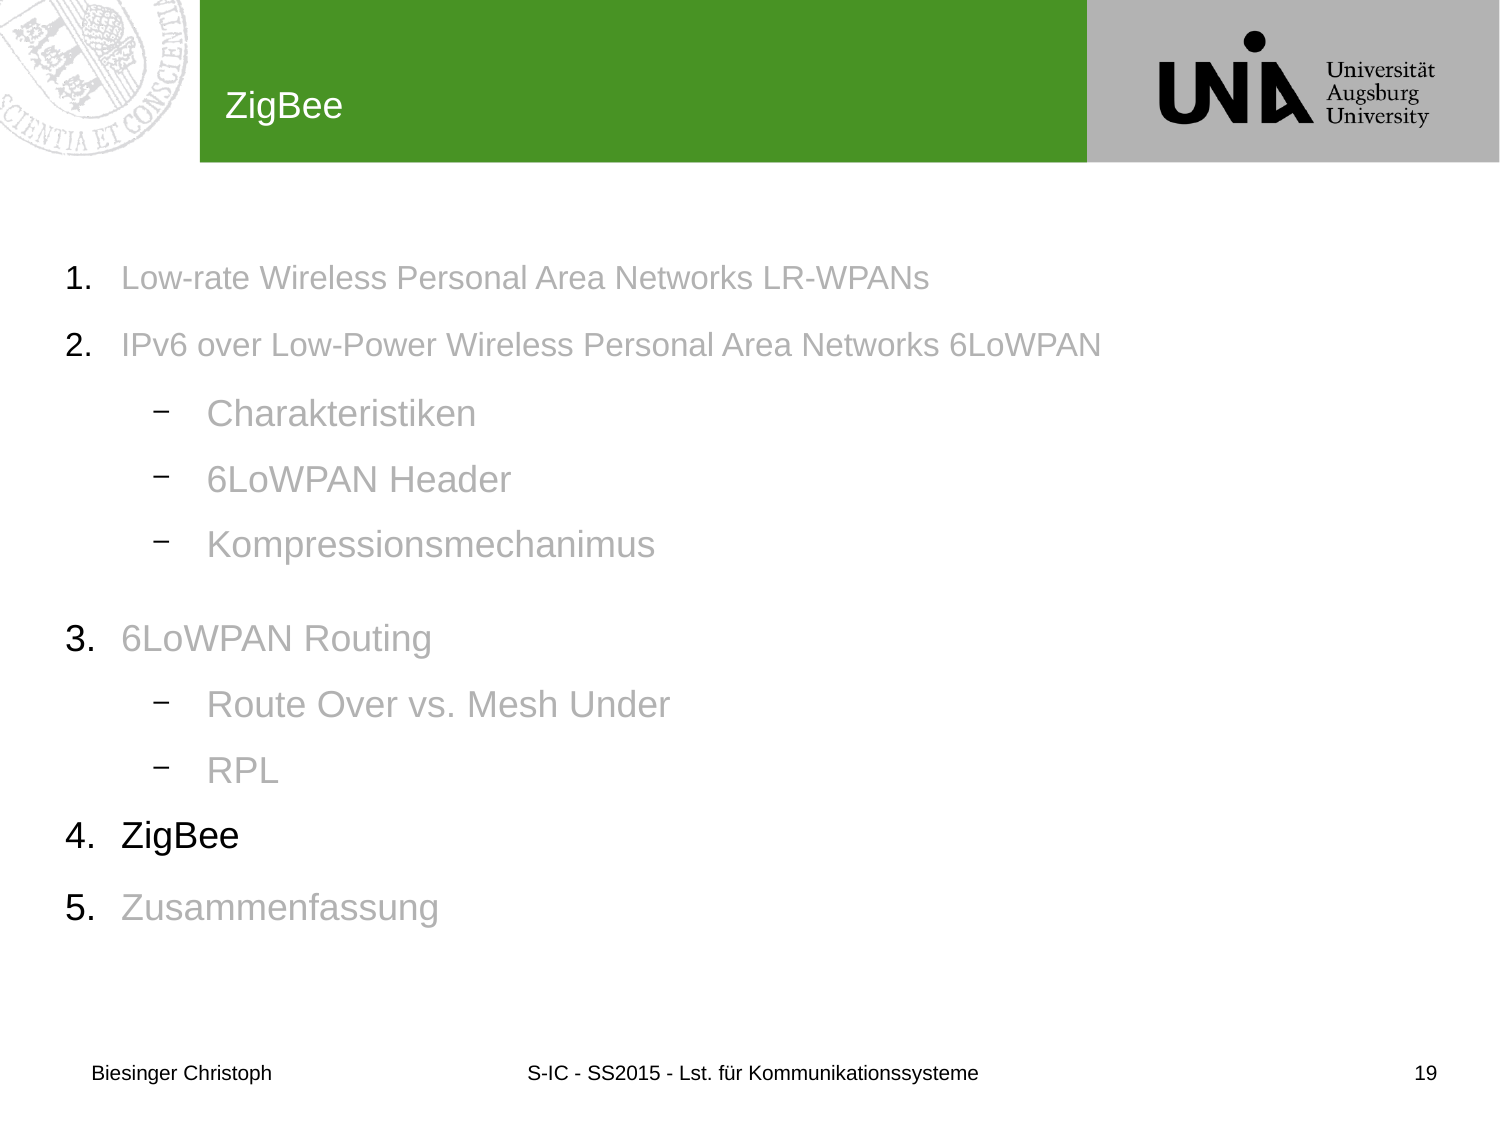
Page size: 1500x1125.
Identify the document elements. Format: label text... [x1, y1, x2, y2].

title ZigBee [225, 50, 1088, 163]
footer S-IC - SS2015 - Lst. für Kommunikationssysteme [512, 1035, 1123, 1110]
slide_number <Nummer> [1175, 1035, 1452, 1110]
picture [1122, 12, 1488, 271]
list Low-rate Wireless Personal Area Networks LR-WPANs IPv6 over Low-Power Wireless Personal Area Networks 6LoWPAN Charakteristiken 6LoWPAN Header Kompressionsmechanimus 6LoWPAN Routing Route Over vs. Mesh Under RPL ZigBee Zusammenfassung [64, 255, 1415, 998]
slide_number Biesinger Christoph [76, 1035, 389, 1110]
picture [0, 0, 188, 156]
